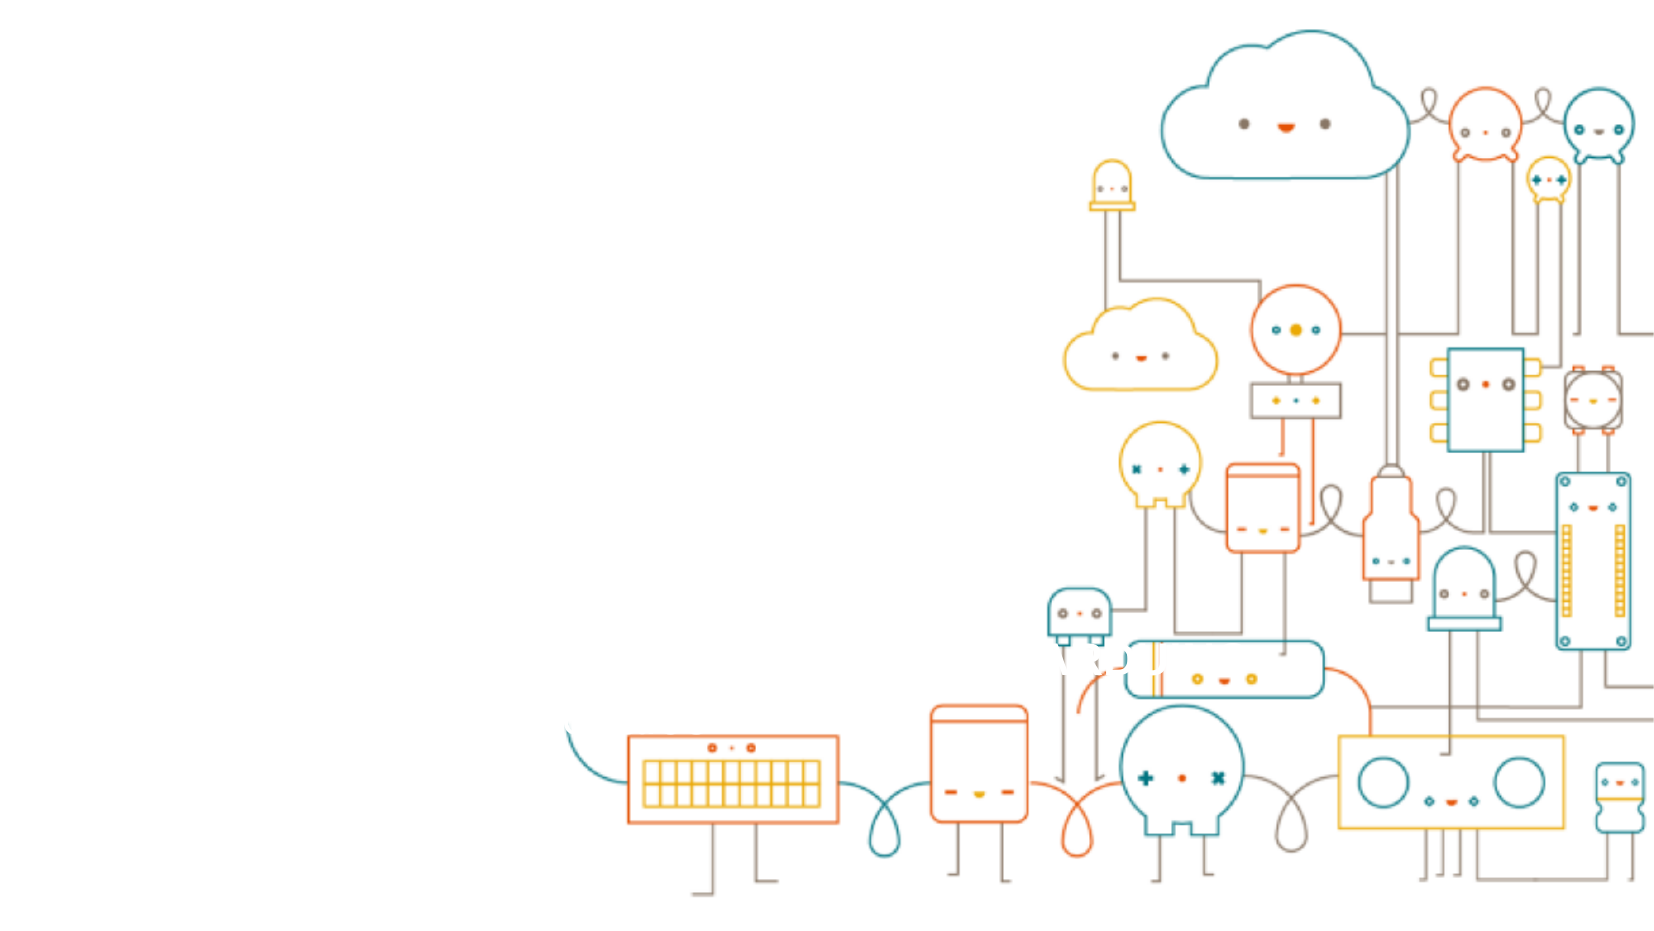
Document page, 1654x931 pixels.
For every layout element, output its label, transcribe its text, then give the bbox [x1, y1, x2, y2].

title OTROS PROYECTOS Y HERRAMIENTAS DE ARDUINO Internacionales y Nacionales [70, 612, 1264, 768]
picture [0, 0, 1654, 931]
